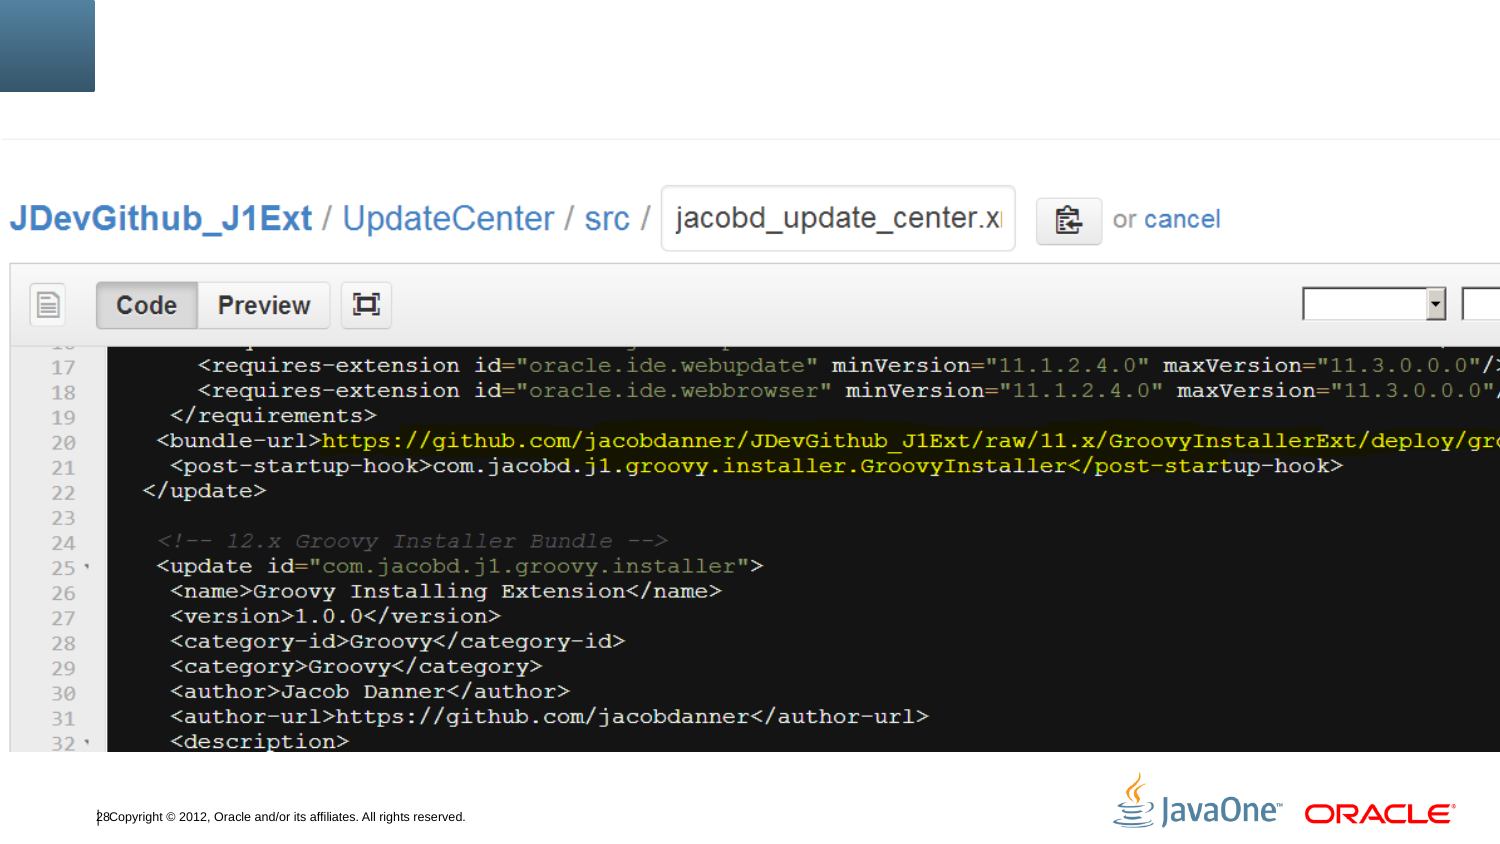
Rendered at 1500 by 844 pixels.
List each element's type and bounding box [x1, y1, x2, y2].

picture [2, 135, 1500, 753]
picture [1095, 754, 1469, 844]
